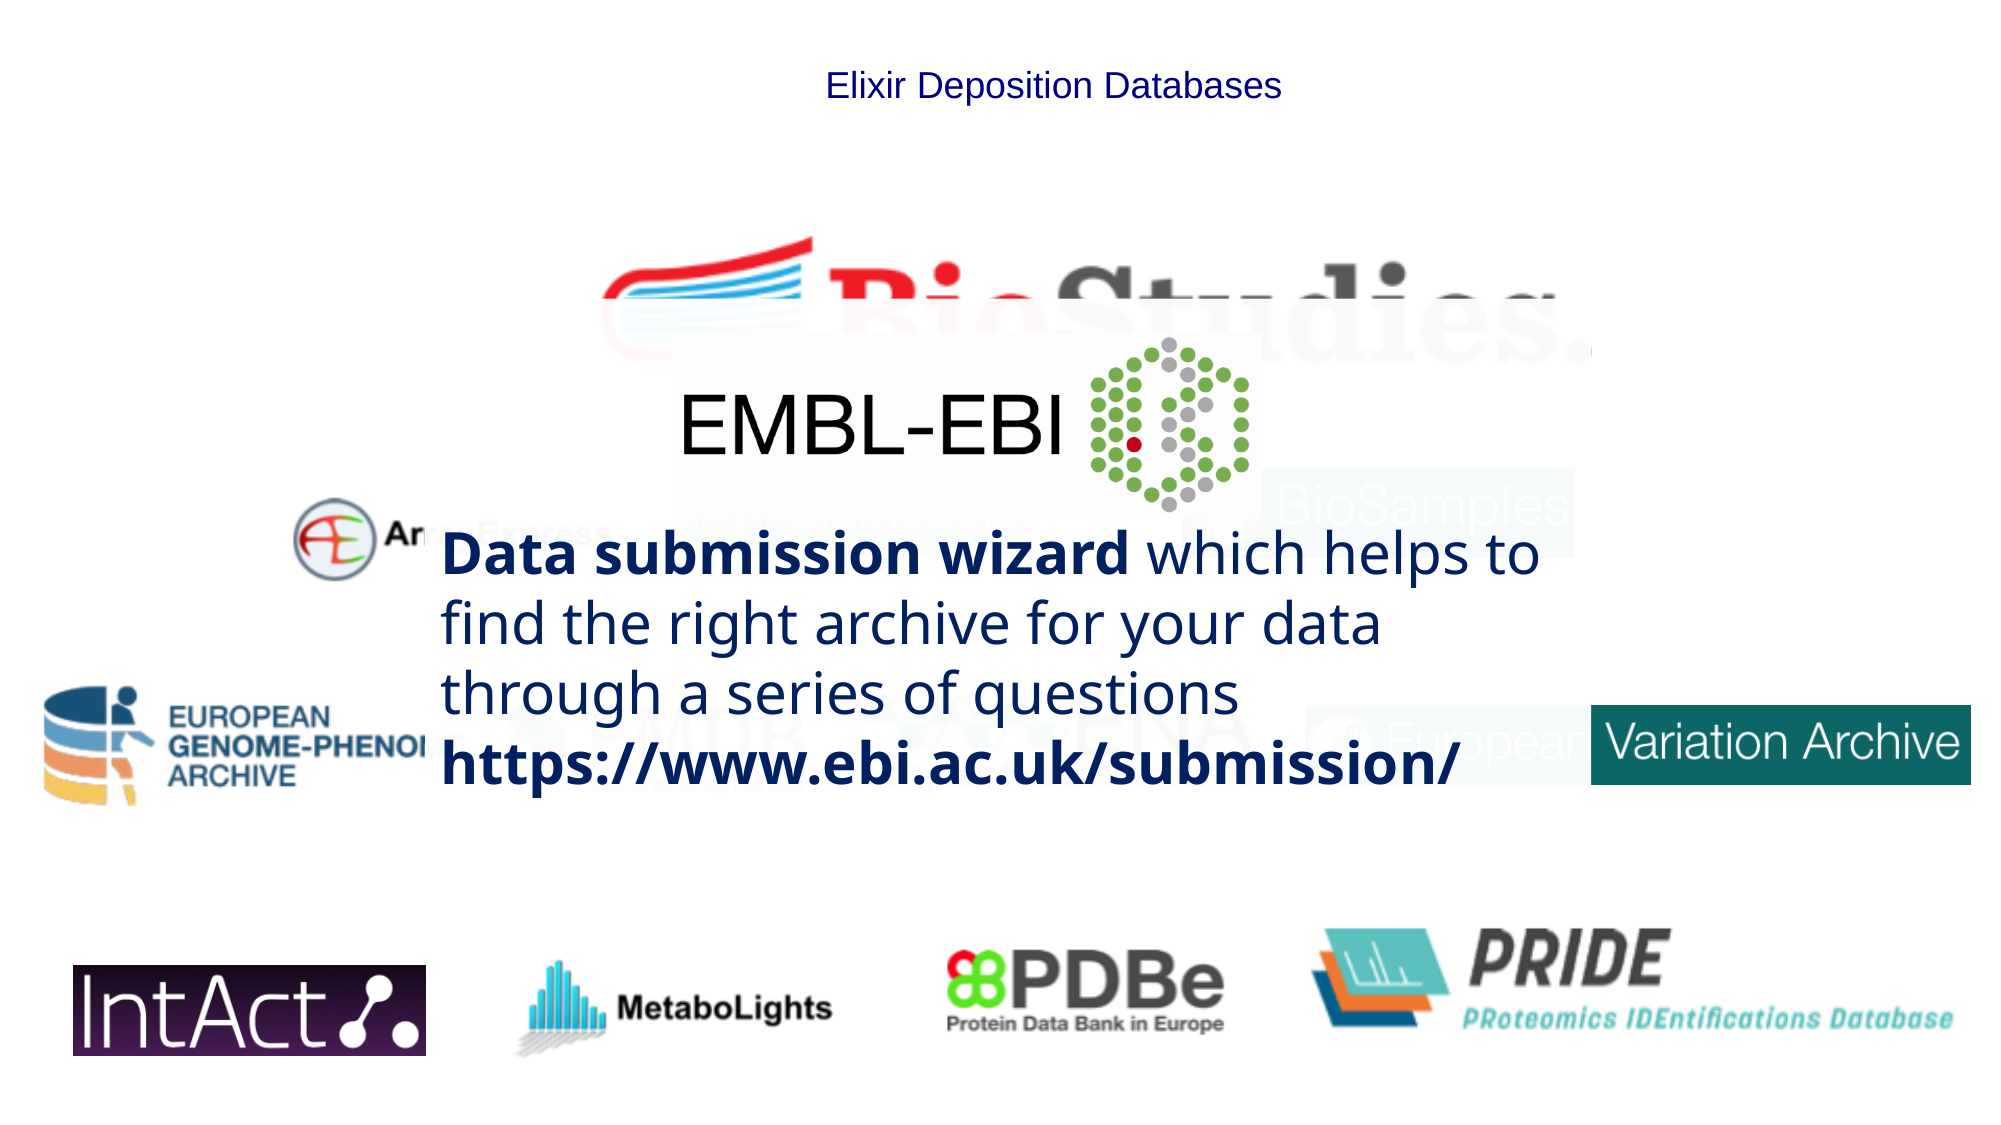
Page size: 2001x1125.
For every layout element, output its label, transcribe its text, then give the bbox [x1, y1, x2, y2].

picture [284, 495, 425, 584]
picture [73, 965, 426, 1056]
picture [590, 205, 1619, 401]
text_box Data submission wizard which helps to find the right archive for your data through a series of questions https://www.ebi.ac.uk/submission/ [425, 298, 1592, 804]
picture [1299, 908, 1976, 1055]
text_box Elixir Deposition Databases [590, 53, 1518, 114]
picture [672, 333, 1262, 518]
picture [1592, 705, 1971, 785]
picture [25, 674, 473, 817]
picture [512, 954, 844, 1067]
picture [928, 934, 1237, 1055]
